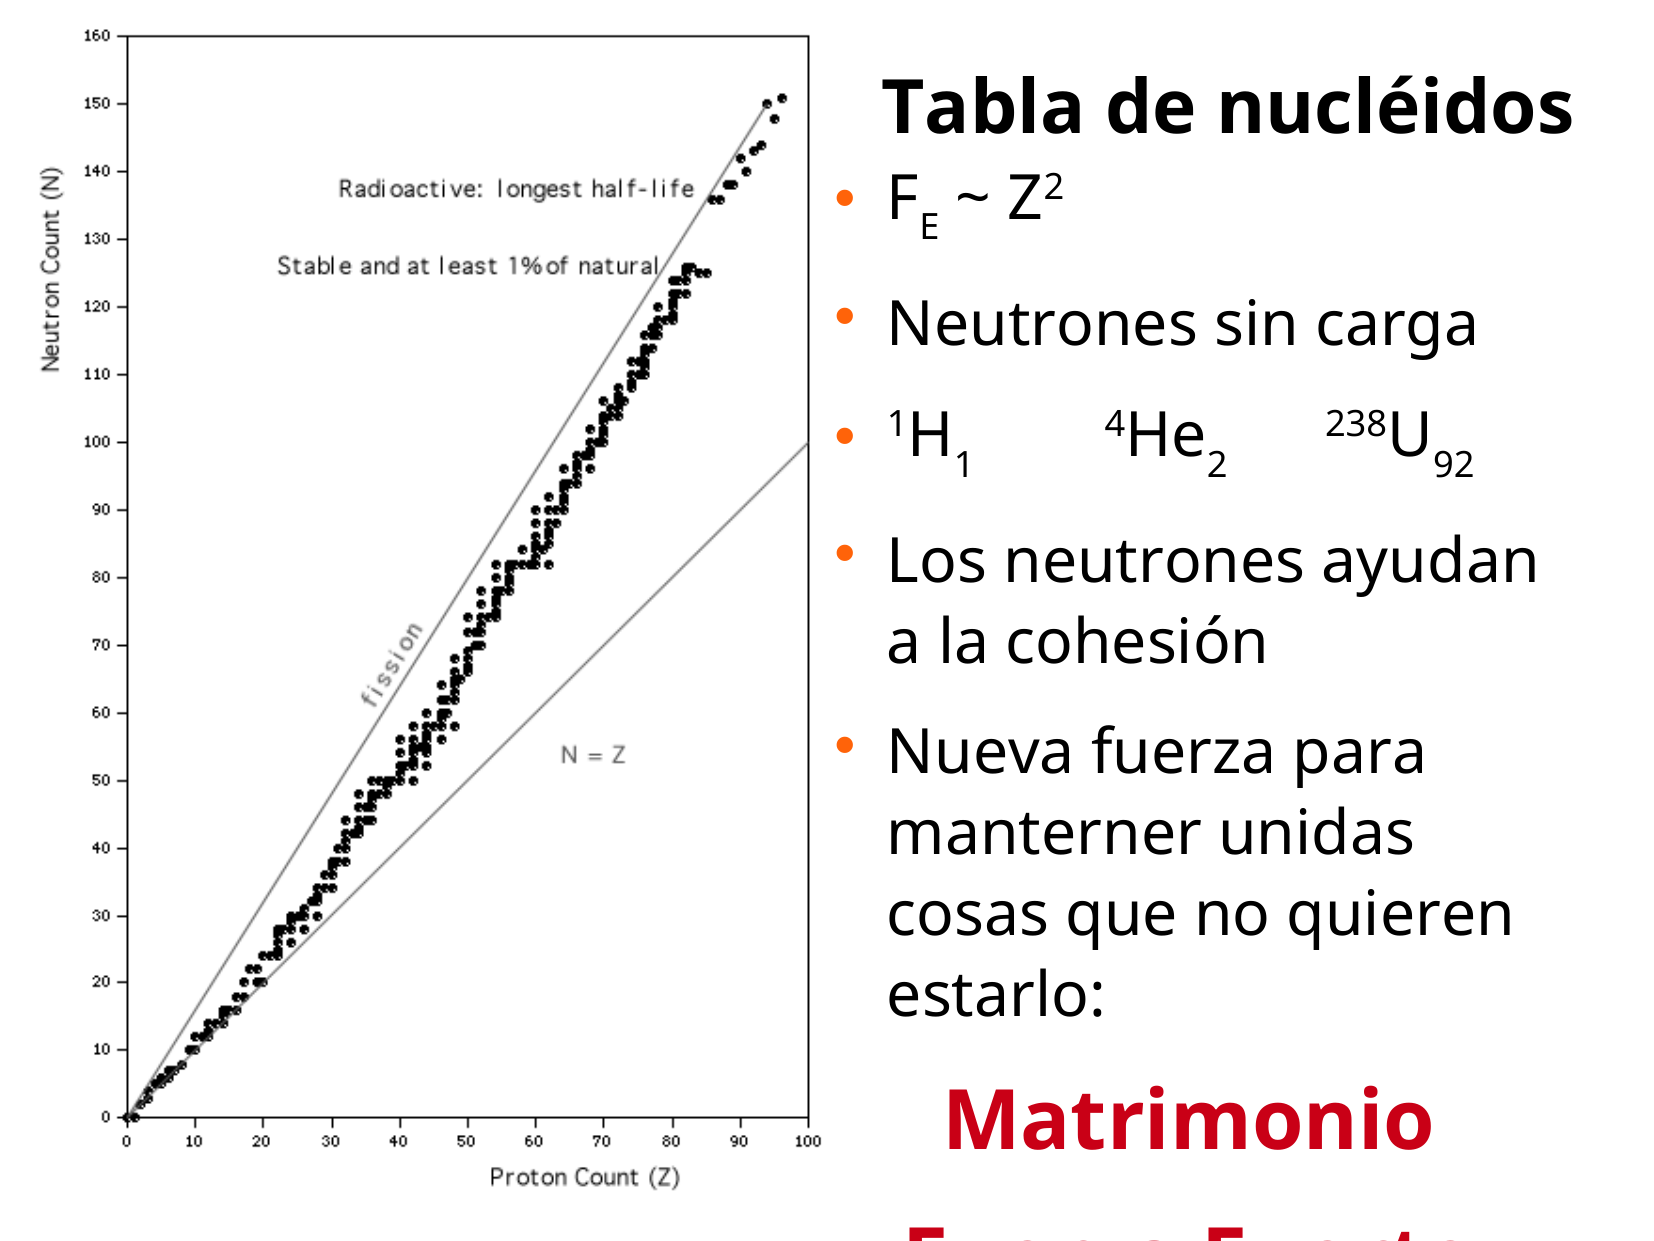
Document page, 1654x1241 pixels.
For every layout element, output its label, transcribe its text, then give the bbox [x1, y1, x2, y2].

list FE ~ Z2 Neutrones sin carga 1H1 4He2 238U92 Los neutrones ayudan a la cohesión Nueva fuerza para manterner unidas cosas que no quieren estarlo: Matrimonio Fuerza Fuerte [817, 150, 1544, 1241]
picture [0, 0, 855, 1241]
title Tabla de nucléidos [86, 49, 1575, 151]
